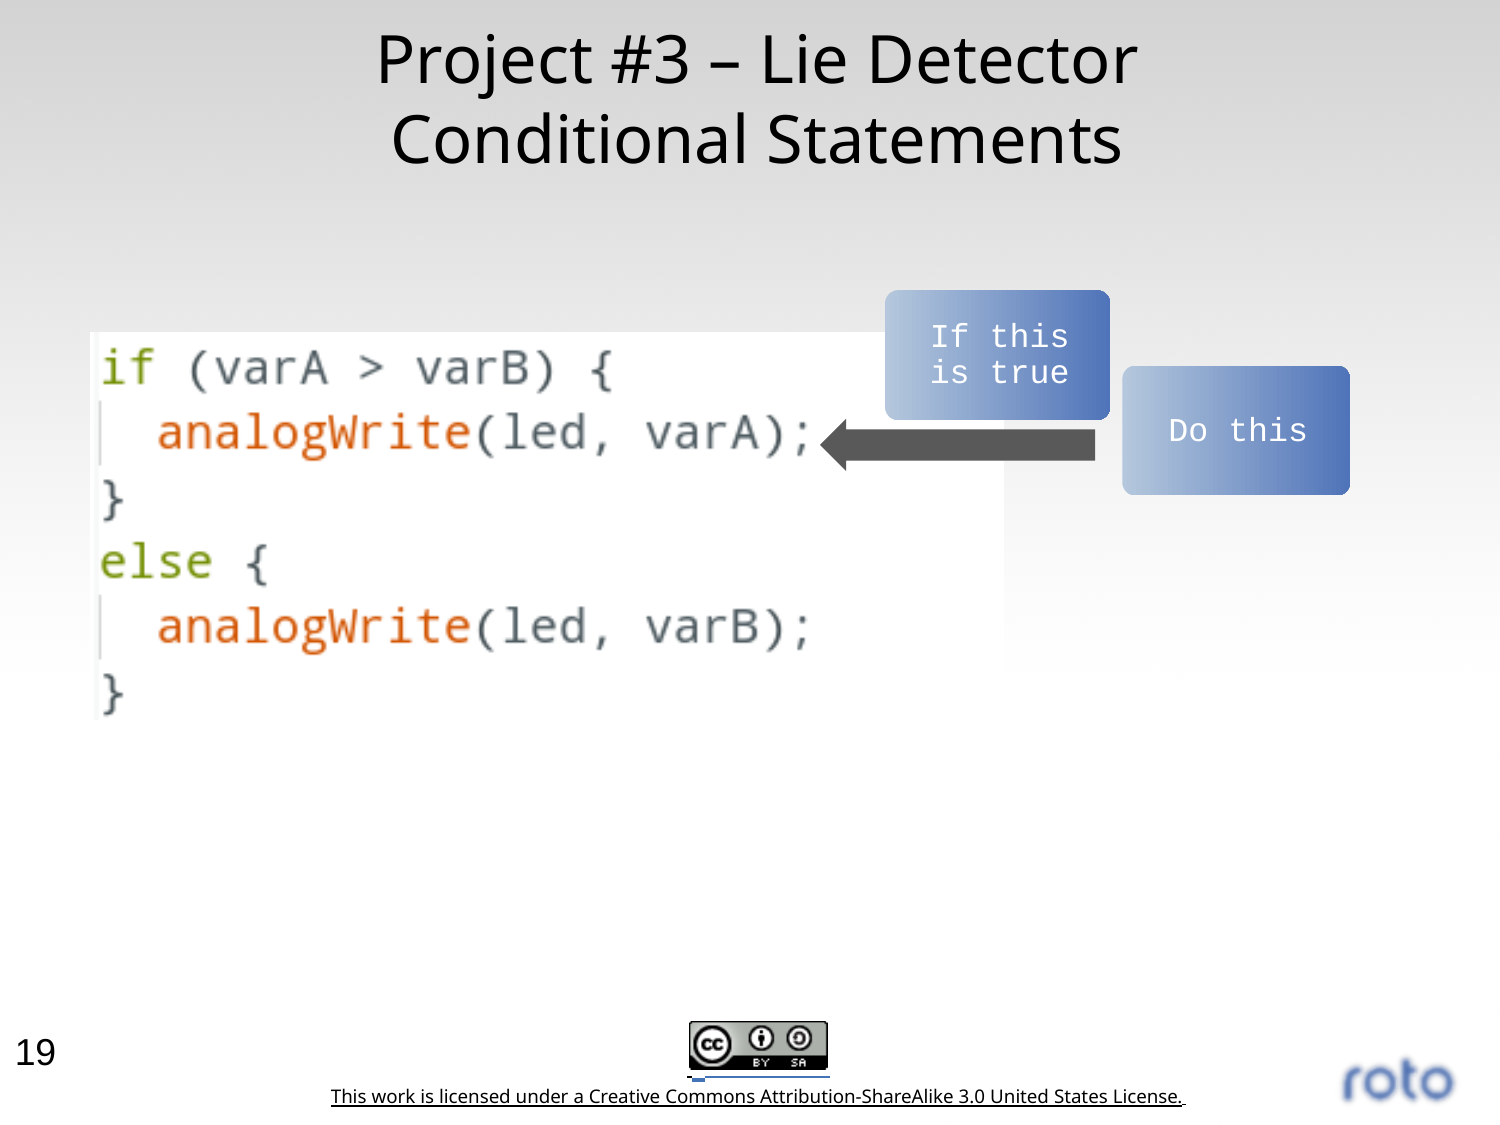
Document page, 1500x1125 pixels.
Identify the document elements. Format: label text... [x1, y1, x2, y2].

text_box [820, 418, 1096, 471]
picture [0, 0, 1500, 1125]
text_box Do this [1122, 365, 1351, 496]
text_box If this is true [885, 290, 1111, 421]
title Project #3 – Lie Detector Conditional Statements [75, 2, 1441, 191]
